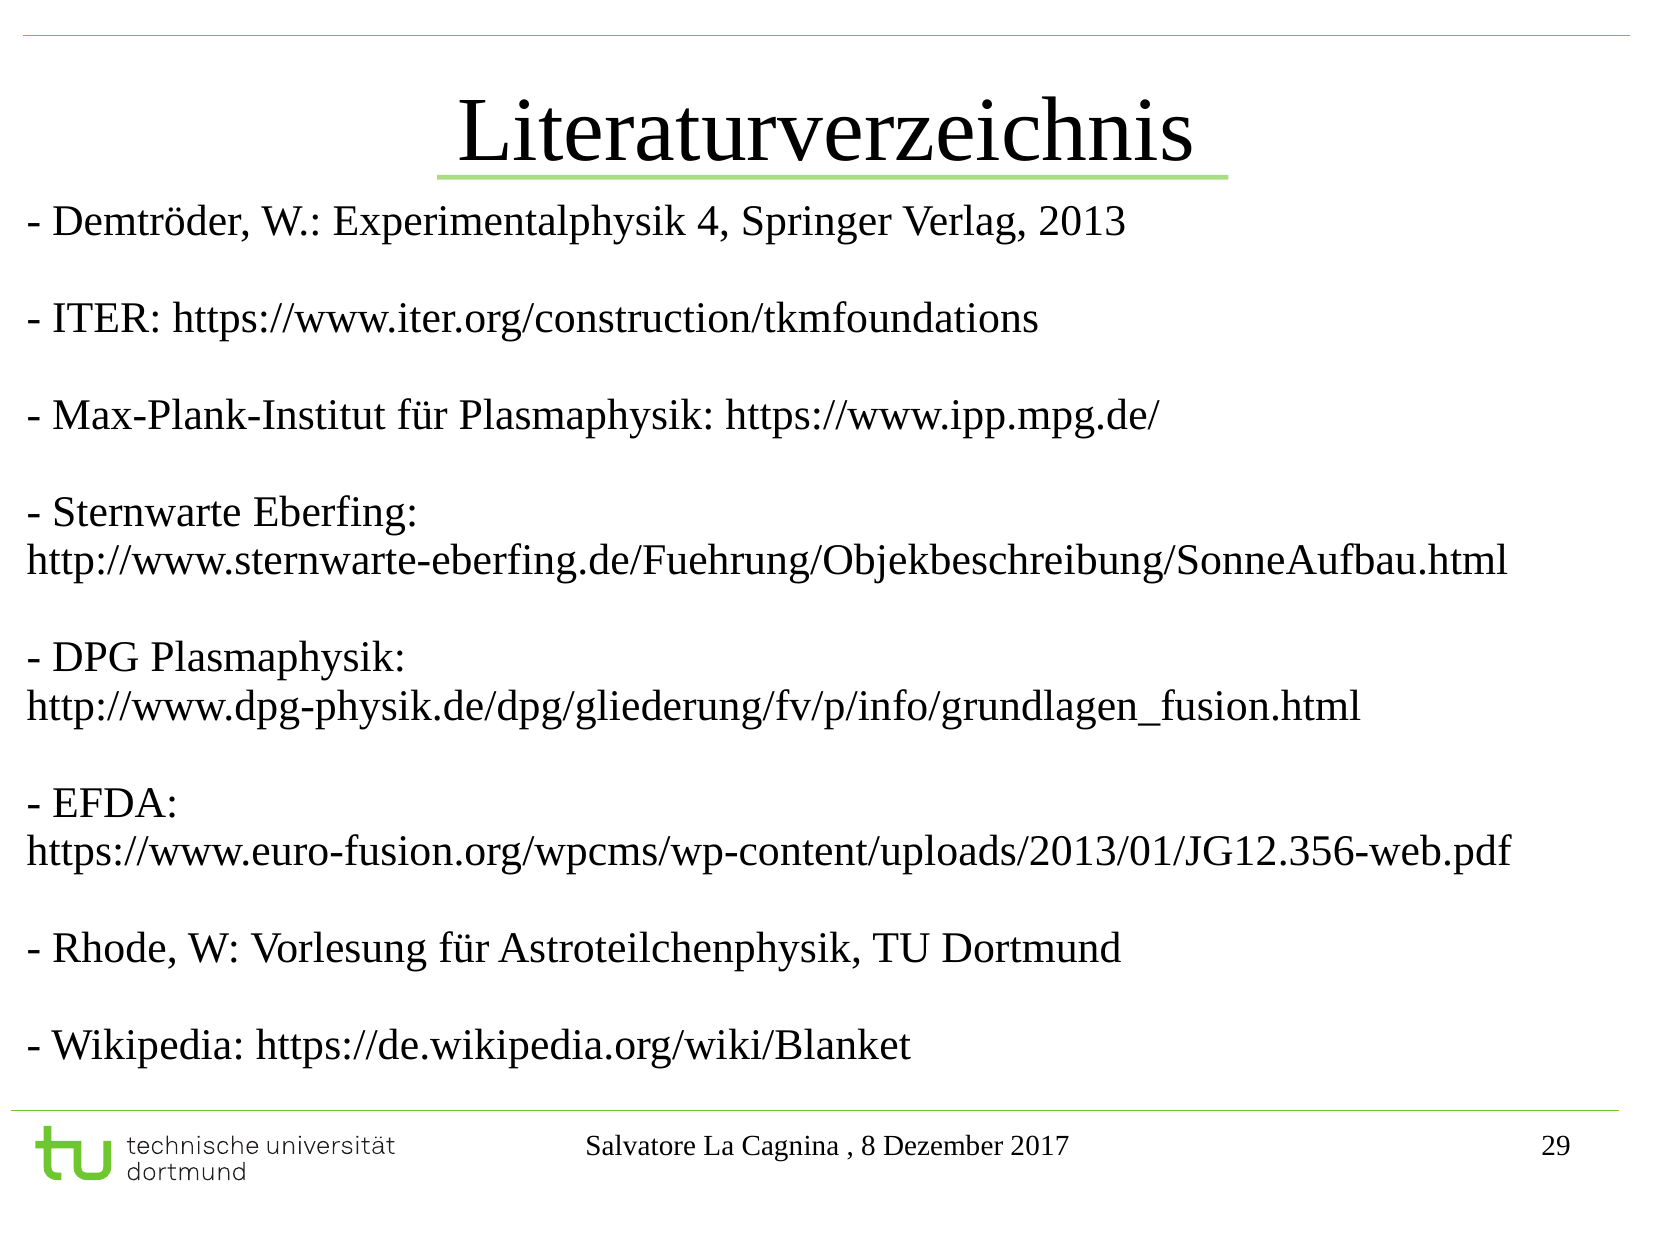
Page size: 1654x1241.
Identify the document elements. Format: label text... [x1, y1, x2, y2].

title Literaturverzeichnis [82, 25, 1571, 233]
chart [35, 1167, 461, 1241]
text_box - Demtröder, W.: Experimentalphysik 4, Springer Verlag, 2013 - ITER: https://www.iter.org/construction/tkmfoundations - Max-Plank-Institut für Plasmaphysik: https://www.ipp.mpg.de/ - Sternwarte Eberfing: http://www.sternwarte-eberfing.de/Fuehrung/Objekbeschreibung/SonneAufbau.html - DPG Plasmaphysik: http://www.dpg-physik.de/dpg/gliederung/fv/p/info/grundlagen_fusion.html - EFDA: https://www.euro-fusion.org/wpcms/wp-content/uploads/2013/01/JG12.356-web.pdf - Rhode, W: Vorlesung für Astroteilchenphysik, TU Dortmund - Wikipedia: https://de.wikipedia.org/wiki/Blanket [11, 188, 1548, 1167]
